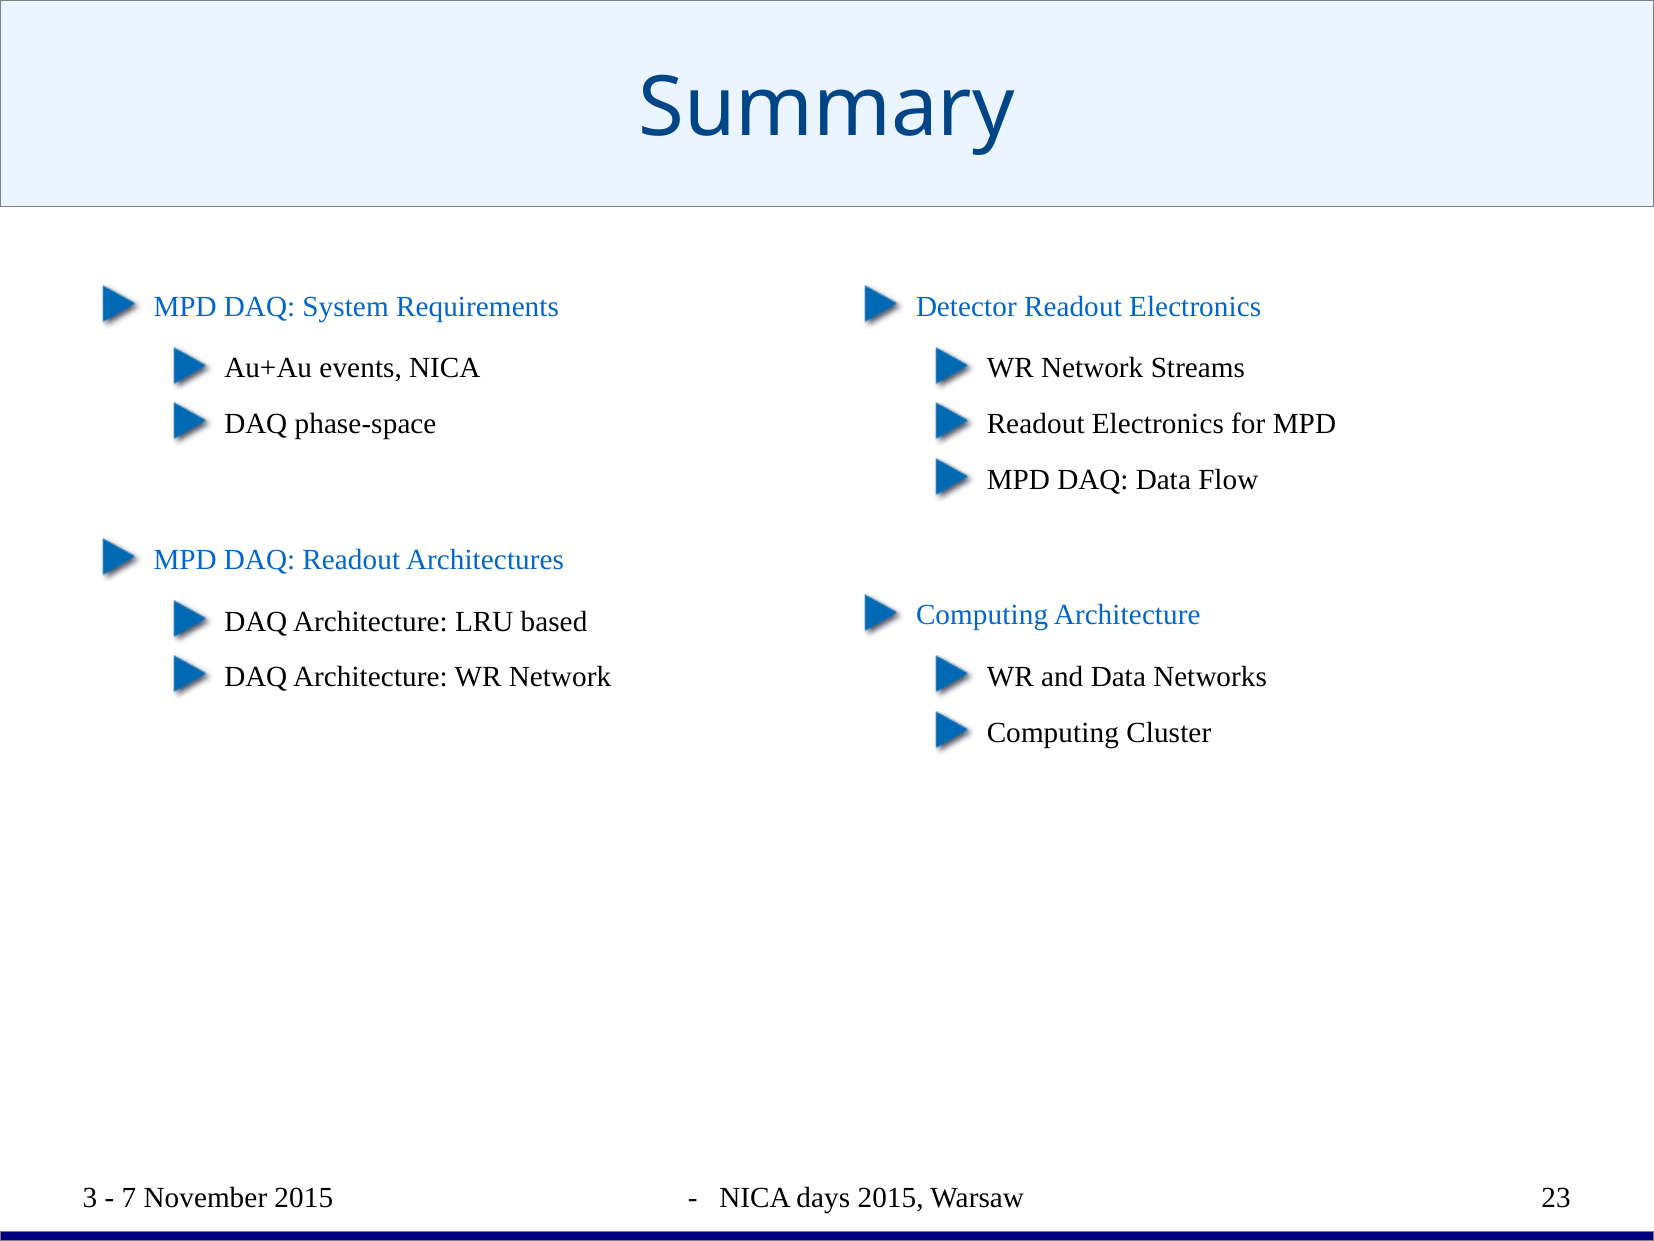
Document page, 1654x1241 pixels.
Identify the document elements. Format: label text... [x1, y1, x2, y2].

title Summary [82, 29, 1571, 178]
picture [862, 281, 907, 290]
list Detector Readout Electronics WR Network Streams Readout Electronics for MPD MPD DAQ: Data Flow Computing Architecture WR and Data Networks Computing Cluster [845, 290, 1572, 1109]
list MPD DAQ: System Requirements Au+Au events, NICA DAQ phase-space MPD DAQ: Readout Architectures DAQ Architecture: LRU based DAQ Architecture: WR Network [82, 290, 809, 1109]
picture [100, 281, 145, 290]
